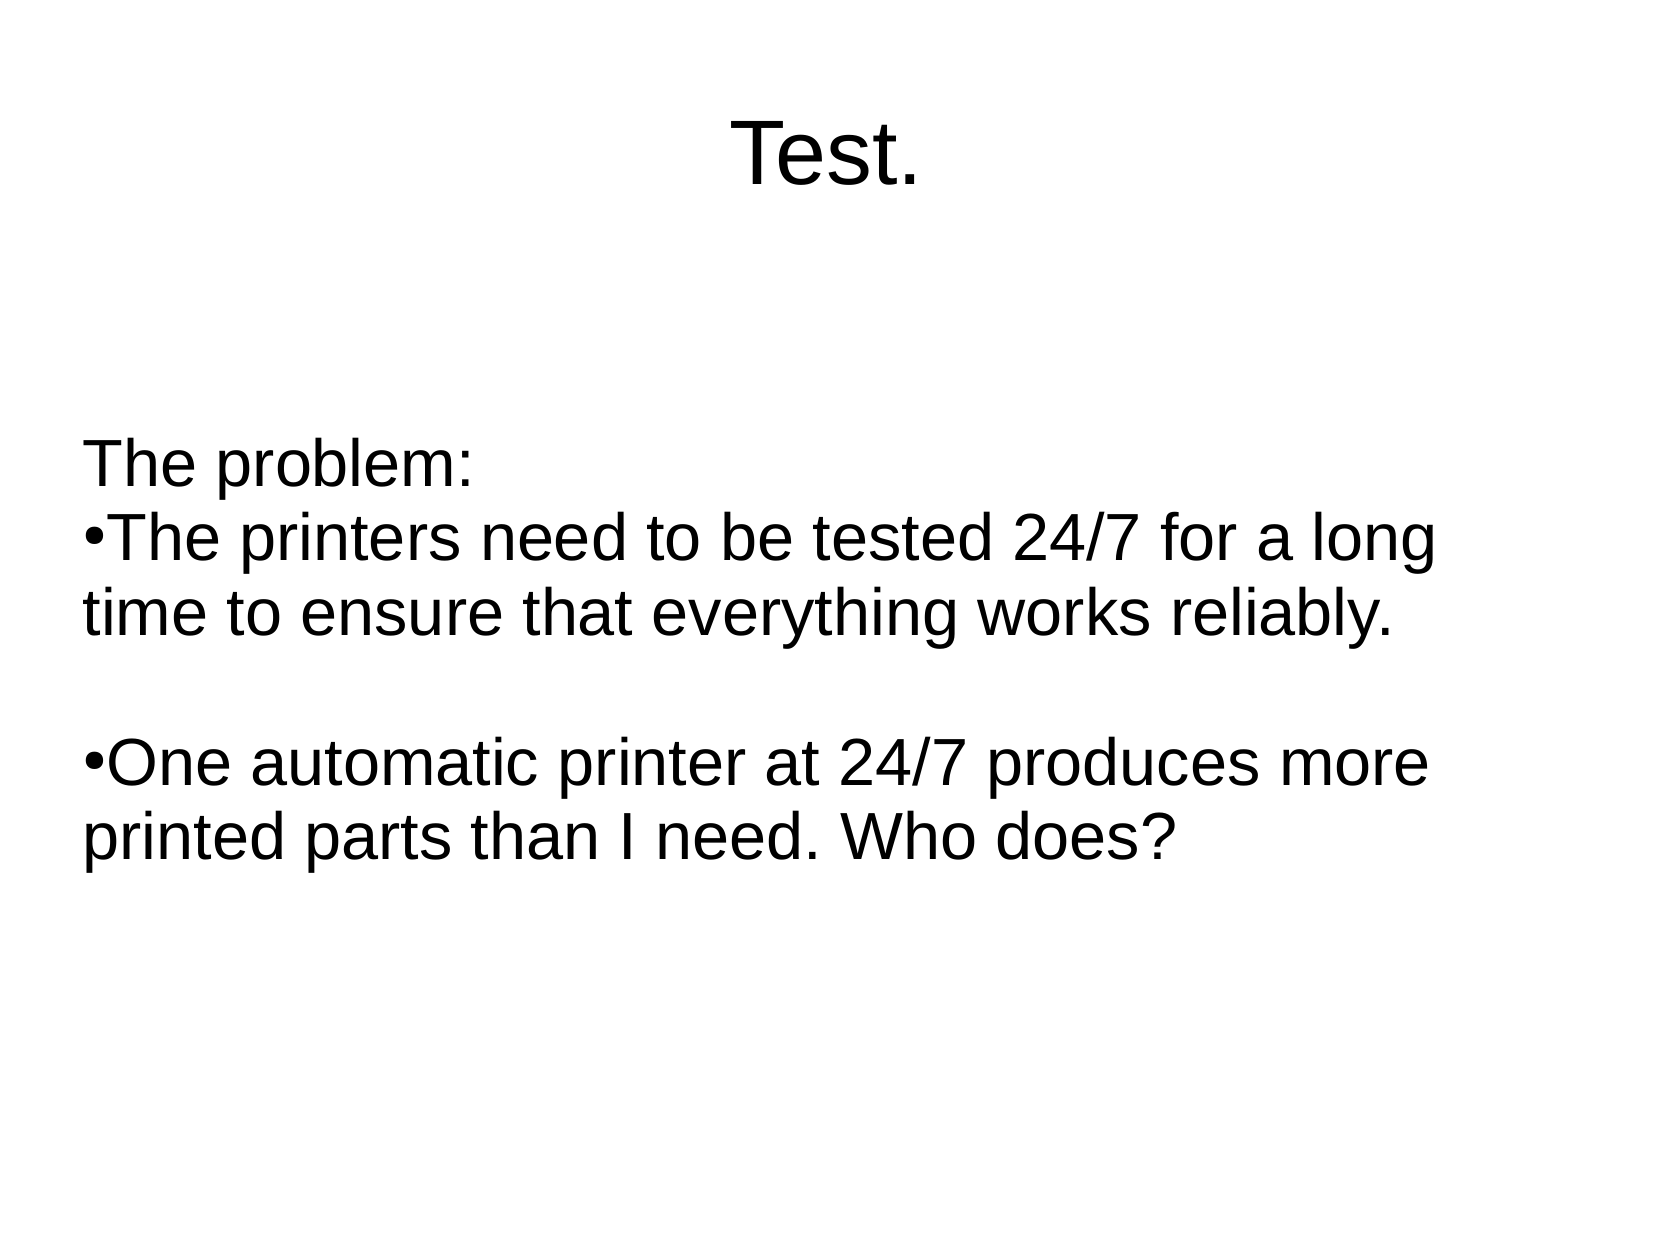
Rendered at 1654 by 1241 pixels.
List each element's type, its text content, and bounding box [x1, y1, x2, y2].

title Test. [82, 49, 1571, 257]
subtitle The problem: The printers need to be tested 24/7 for a long time to ensure that everything works reliably. One automatic printer at 24/7 produces more printed parts than I need. Who does? [82, 290, 1571, 1010]
